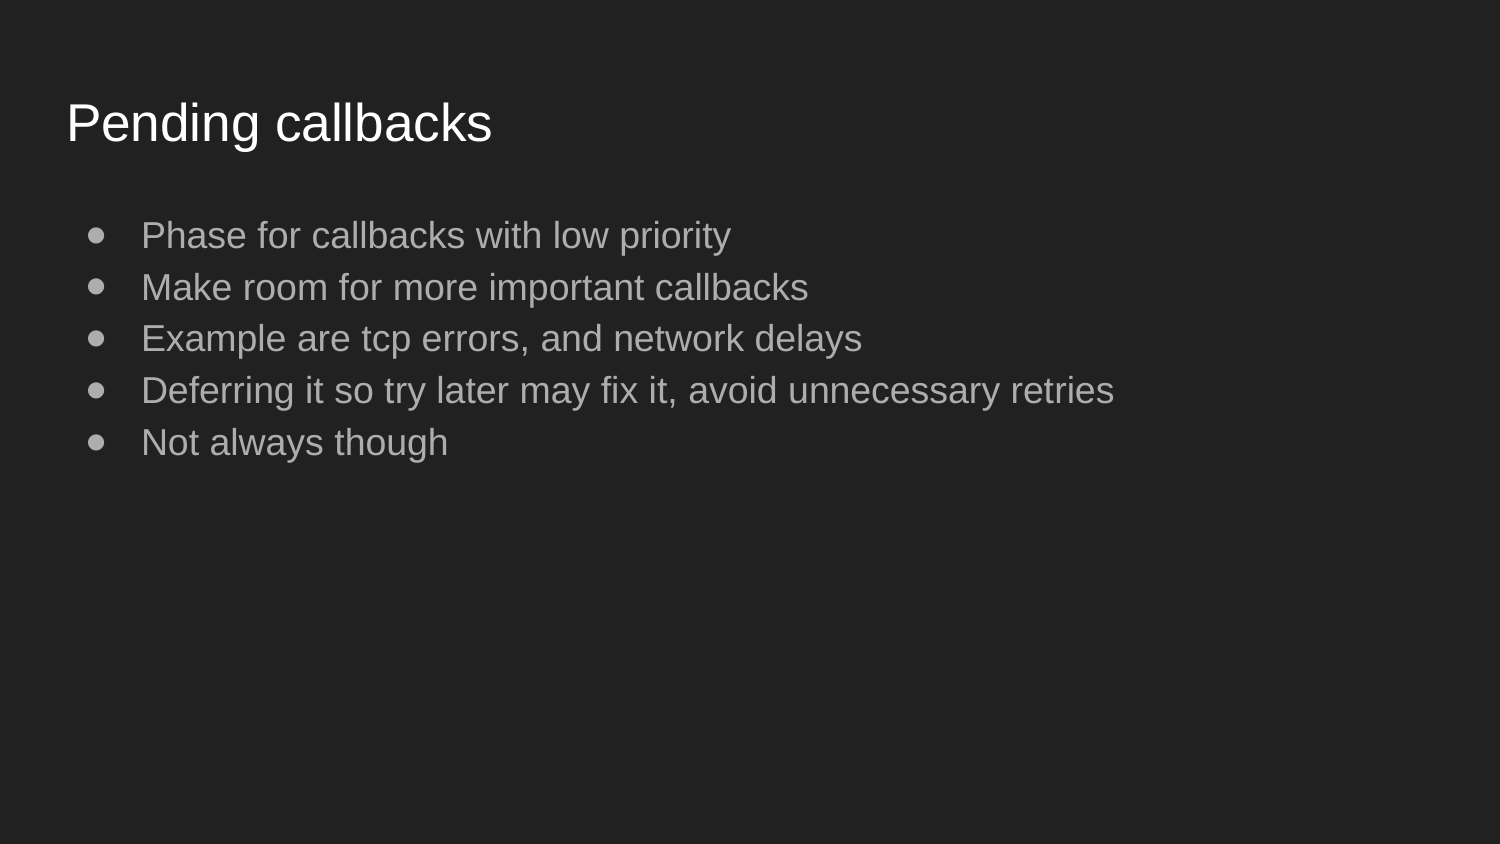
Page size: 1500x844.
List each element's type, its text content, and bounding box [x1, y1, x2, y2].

title Pending callbacks [51, 72, 1449, 167]
list Phase for callbacks with low priority Make room for more important callbacks Example are tcp errors, and network delays Deferring it so try later may fix it, avoid unnecessary retries Not always though [51, 189, 1449, 750]
